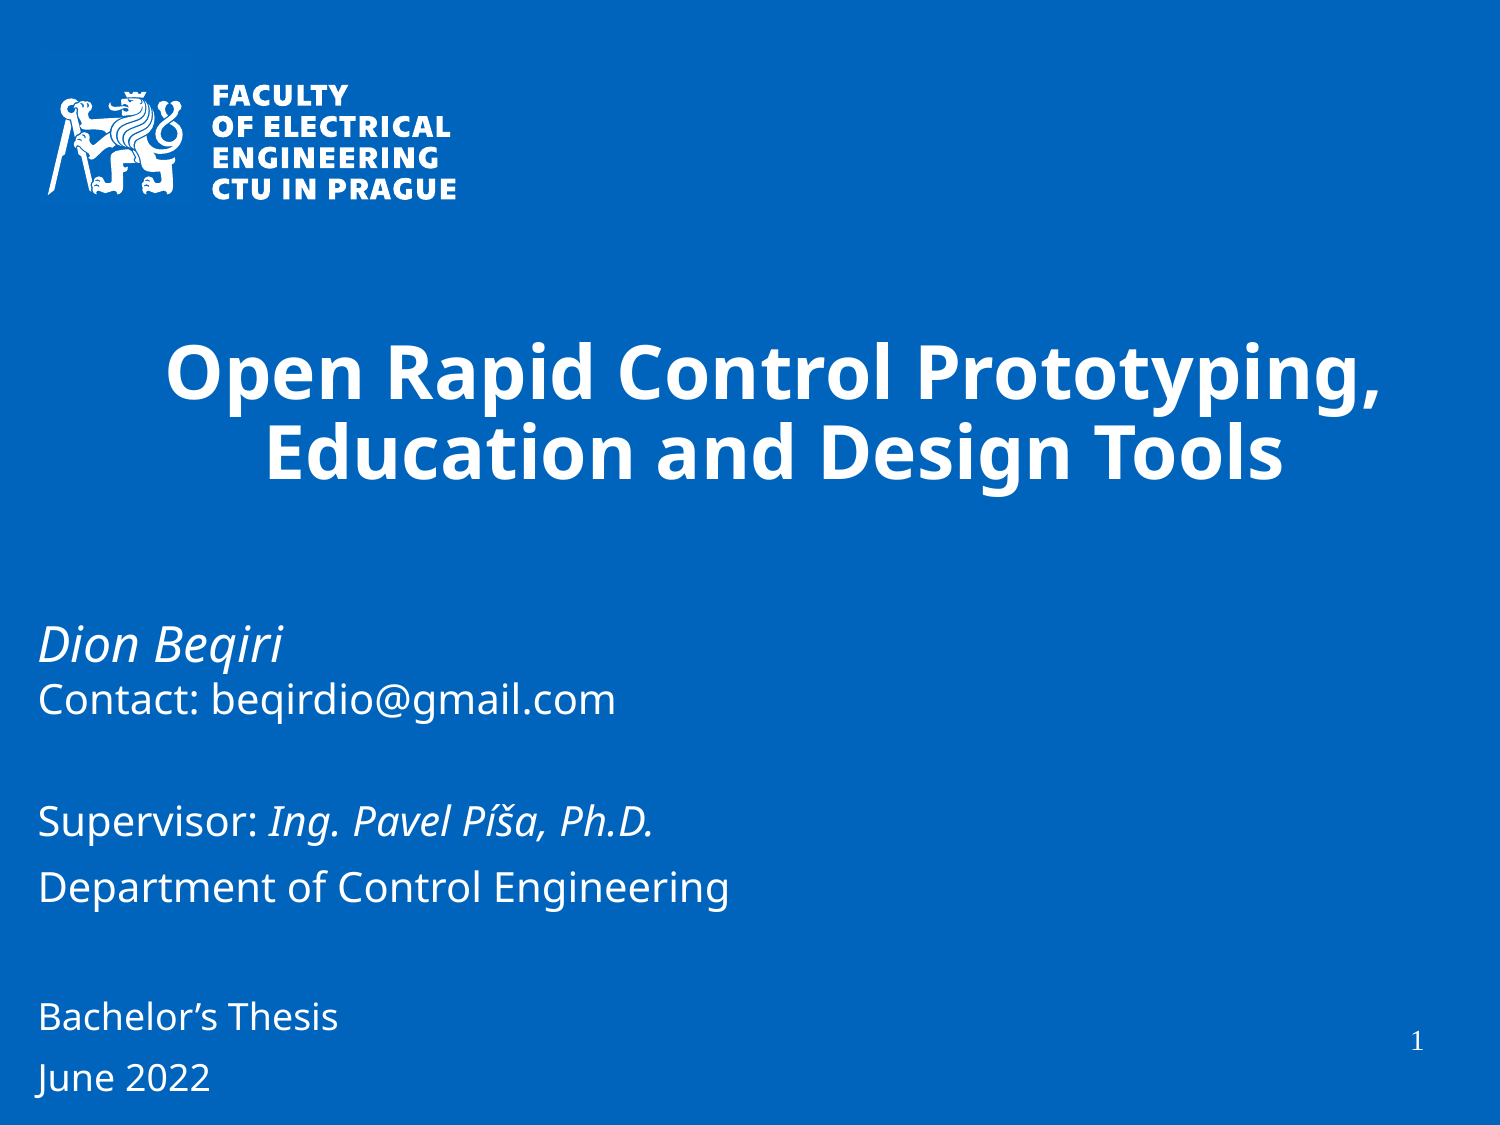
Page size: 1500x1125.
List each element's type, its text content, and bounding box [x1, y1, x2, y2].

subtitle Dion Beqiri Contact: beqirdio@gmail.com Supervisor: Ing. Pavel Píša, Ph.D. Department of Control Engineering Bachelor’s Thesis June 2022 [37, 612, 1201, 1093]
title Open Rapid Control Prototyping, Education and Design Tools [150, 326, 1420, 676]
